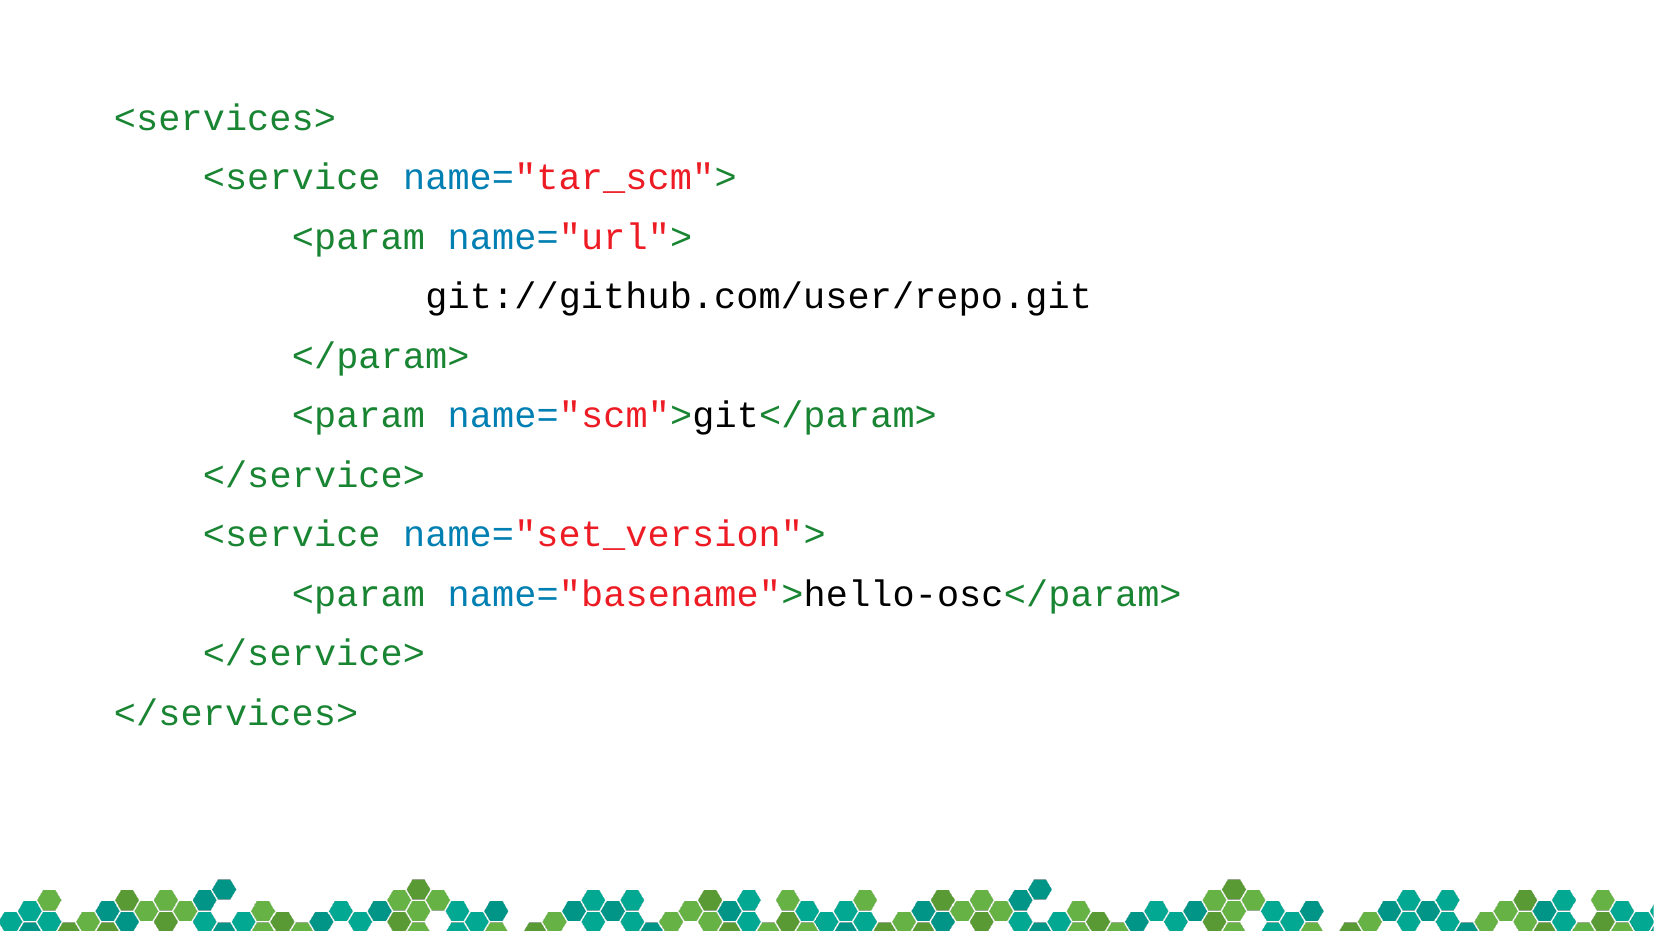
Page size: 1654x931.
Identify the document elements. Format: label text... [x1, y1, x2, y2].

picture [0, 871, 1654, 931]
list <services> <service name="tar_scm"> <param name="url"> git://github.com/user/repo.git </param> <param name="scm">git</param> </service> <service name="set_version"> <param name="basename">hello-osc</param> </service> </services> [87, 99, 1576, 737]
